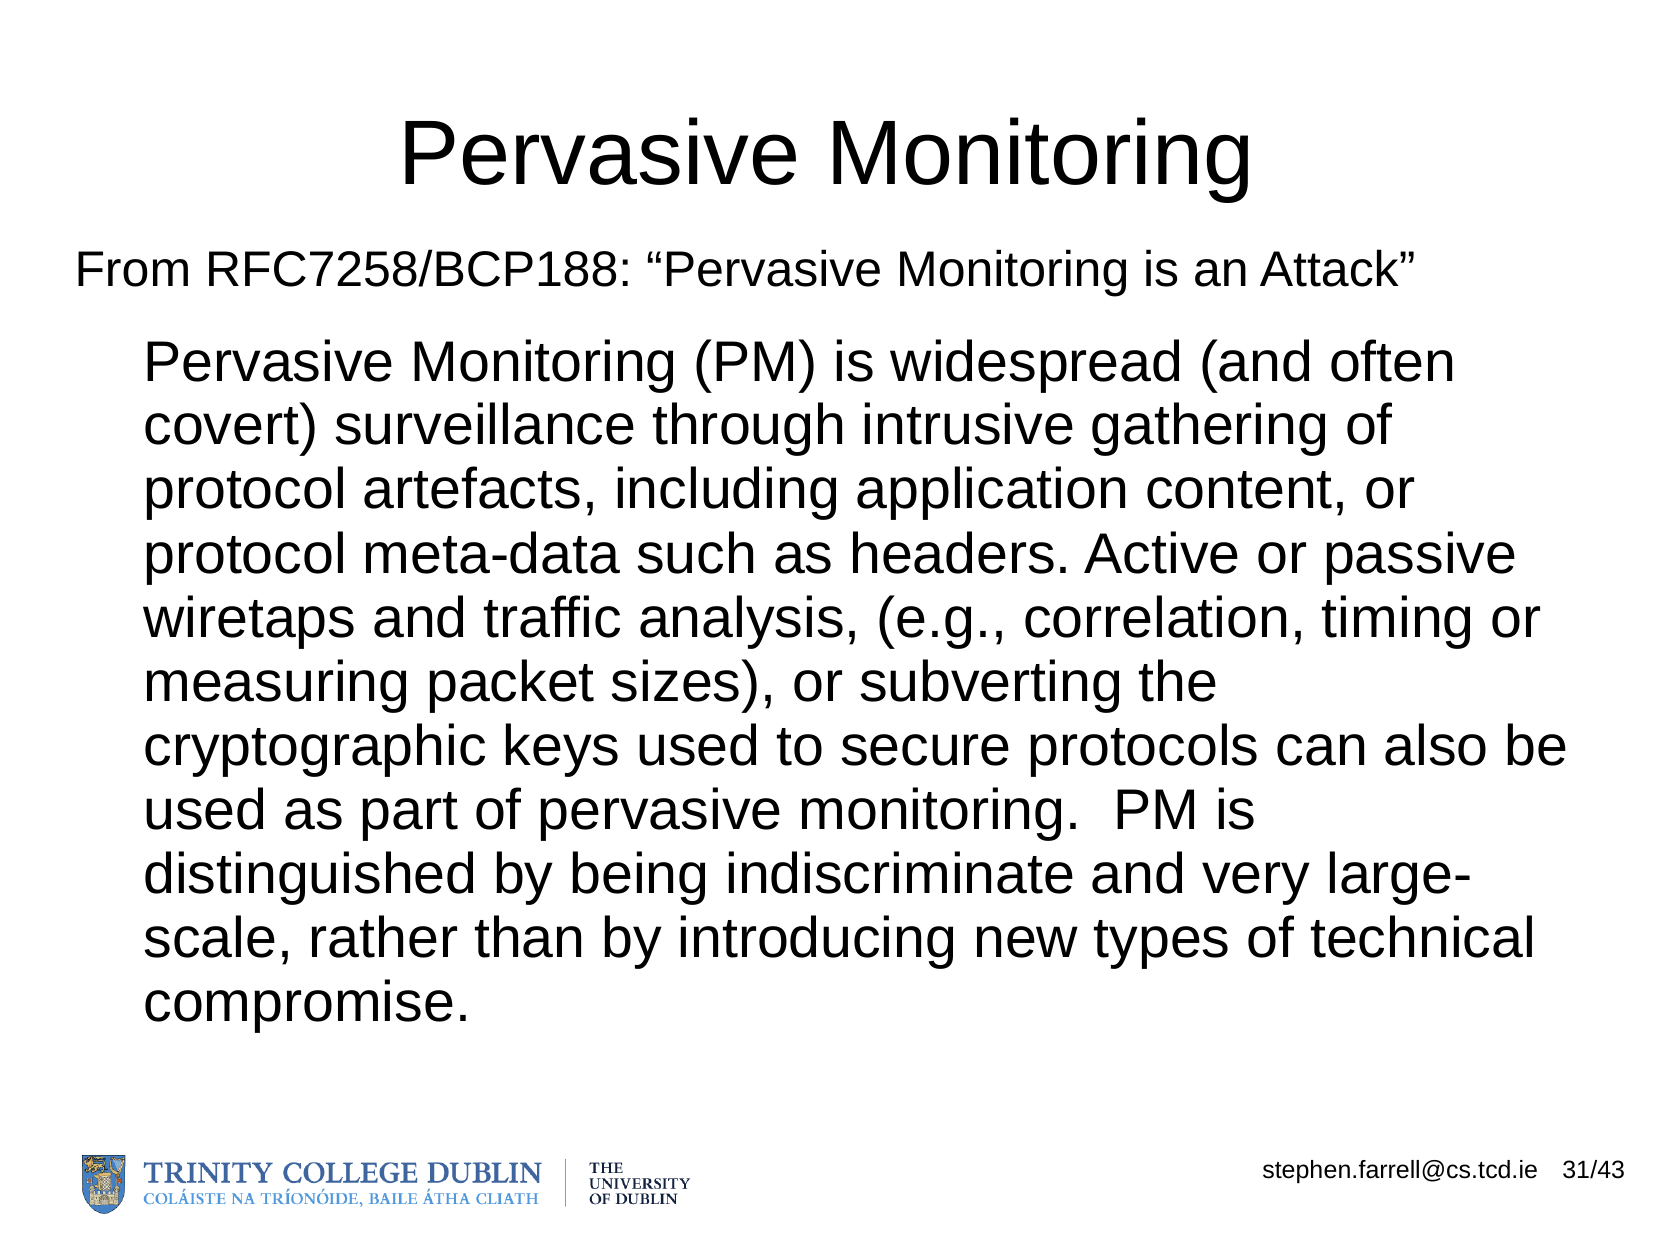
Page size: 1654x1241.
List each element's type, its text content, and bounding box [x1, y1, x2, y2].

text_box From RFC7258/BCP188: “Pervasive Monitoring is an Attack” [59, 234, 1432, 306]
title Pervasive Monitoring [82, 49, 1571, 257]
picture [82, 1155, 694, 1214]
list Pervasive Monitoring (PM) is widespread (and often covert) surveillance through intrusive gathering of protocol artefacts, including application content, or protocol meta-data such as headers. Active or passive wiretaps and traffic analysis, (e.g., correlation, timing or measuring packet sizes), or subverting the cryptographic keys used to secure protocols can also be used as part of pervasive monitoring. PM is distinguished by being indiscriminate and very large-scale, rather than by introducing new types of technical compromise. [82, 329, 1571, 1049]
